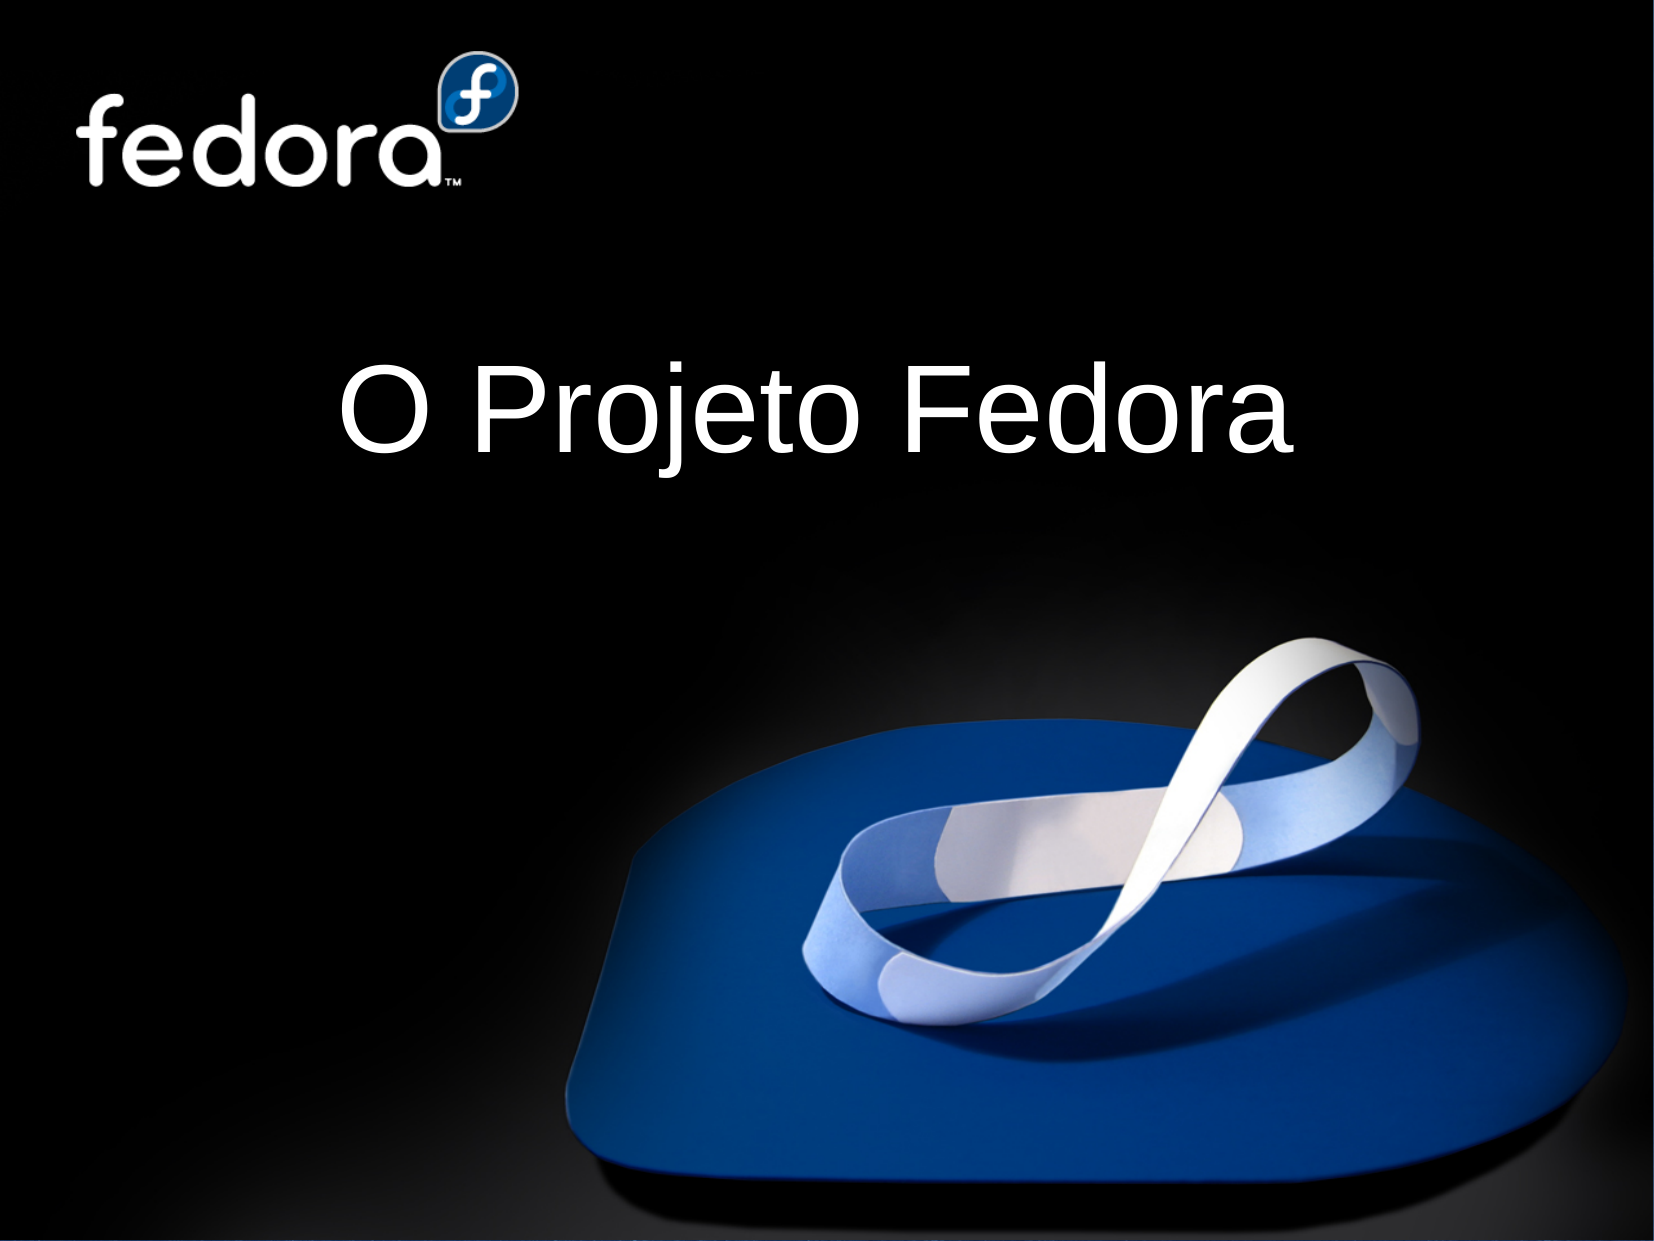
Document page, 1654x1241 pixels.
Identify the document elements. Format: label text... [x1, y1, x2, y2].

text_box O Projeto Fedora [49, 337, 1538, 697]
picture [0, 0, 1654, 1241]
